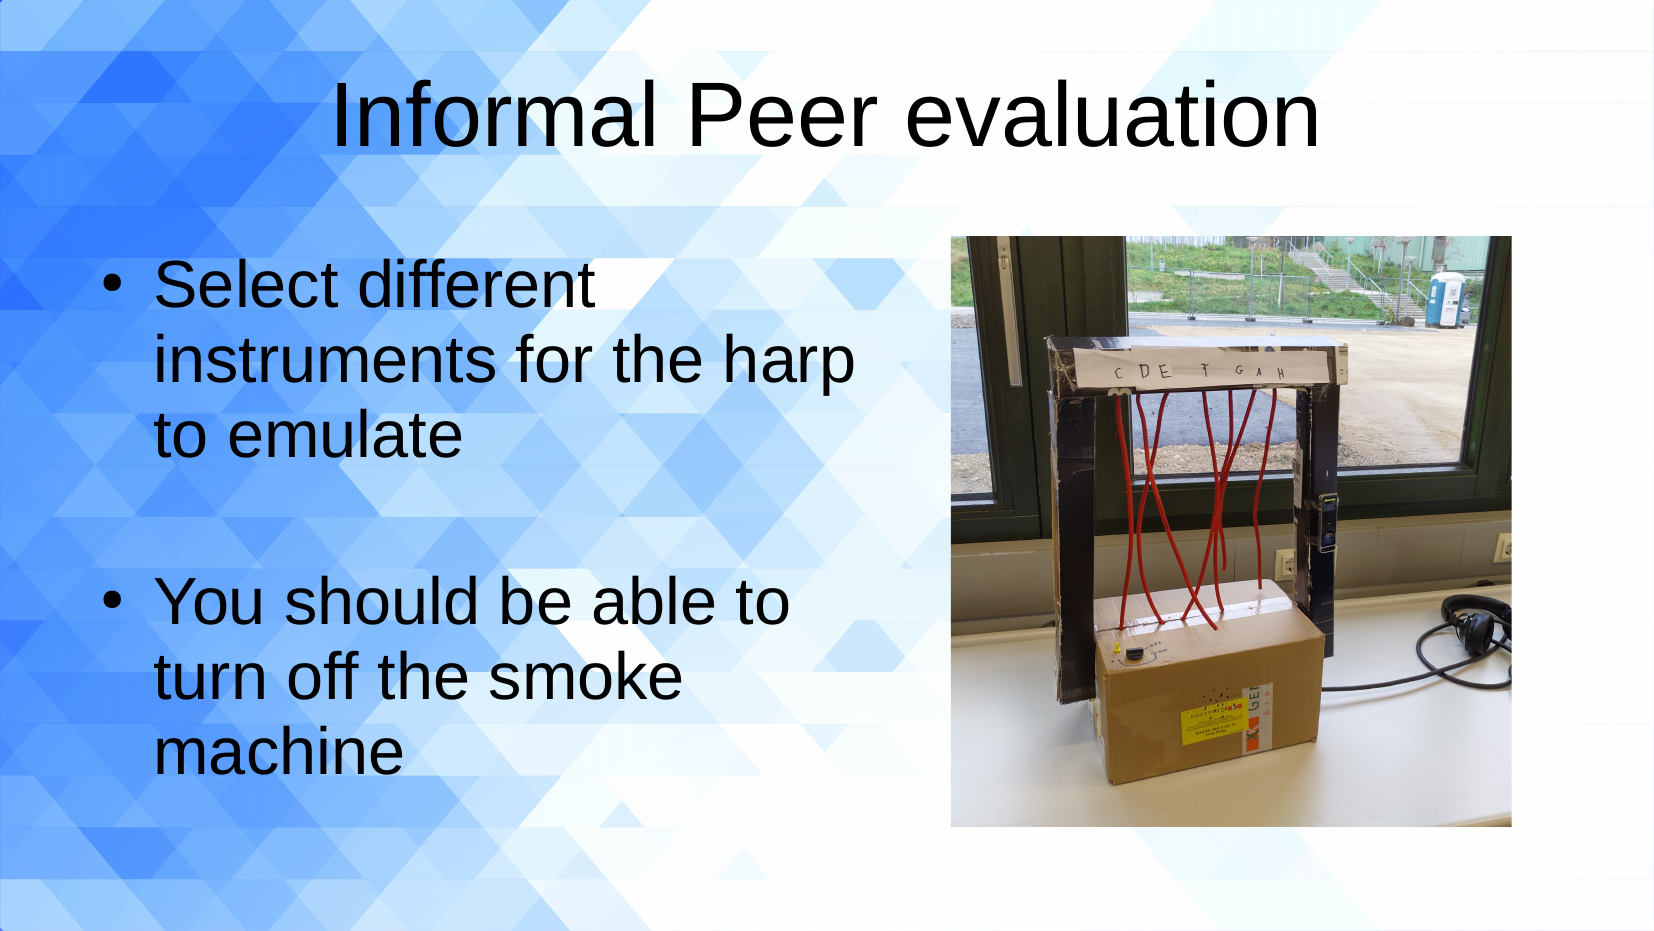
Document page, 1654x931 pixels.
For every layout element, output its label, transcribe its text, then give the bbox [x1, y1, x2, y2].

title Informal Peer evaluation [82, 37, 1571, 193]
picture [0, 0, 1654, 931]
list Select different instruments for the harp to emulate You should be able to turn off the smoke machine [82, 247, 916, 821]
